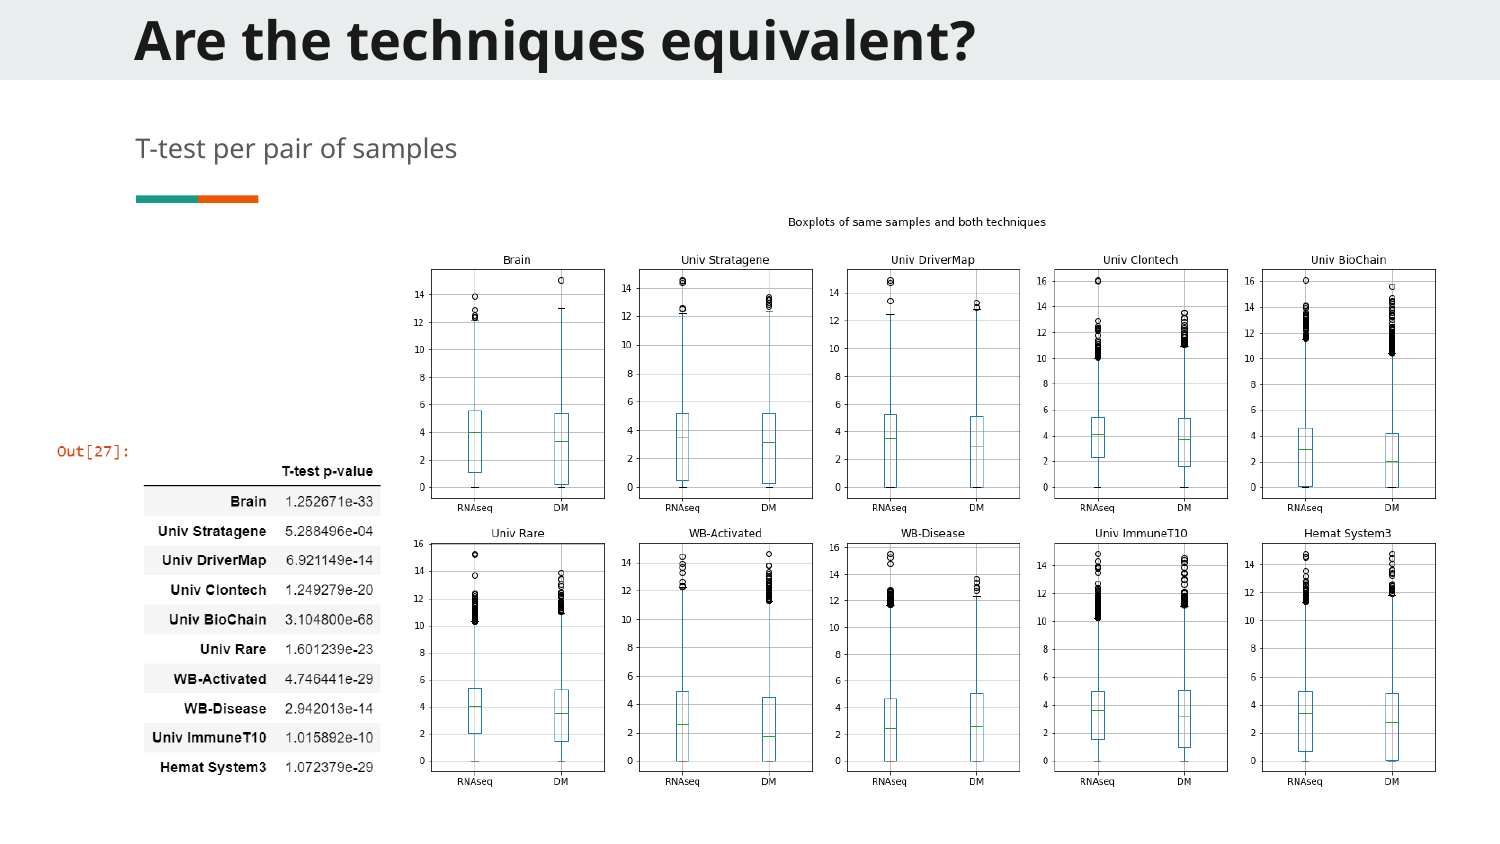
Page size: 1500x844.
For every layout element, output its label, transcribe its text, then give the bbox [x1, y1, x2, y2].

list T-test per pair of samples [120, 111, 679, 190]
picture [36, 204, 1459, 803]
title Are the techniques equivalent? [119, 0, 1381, 80]
